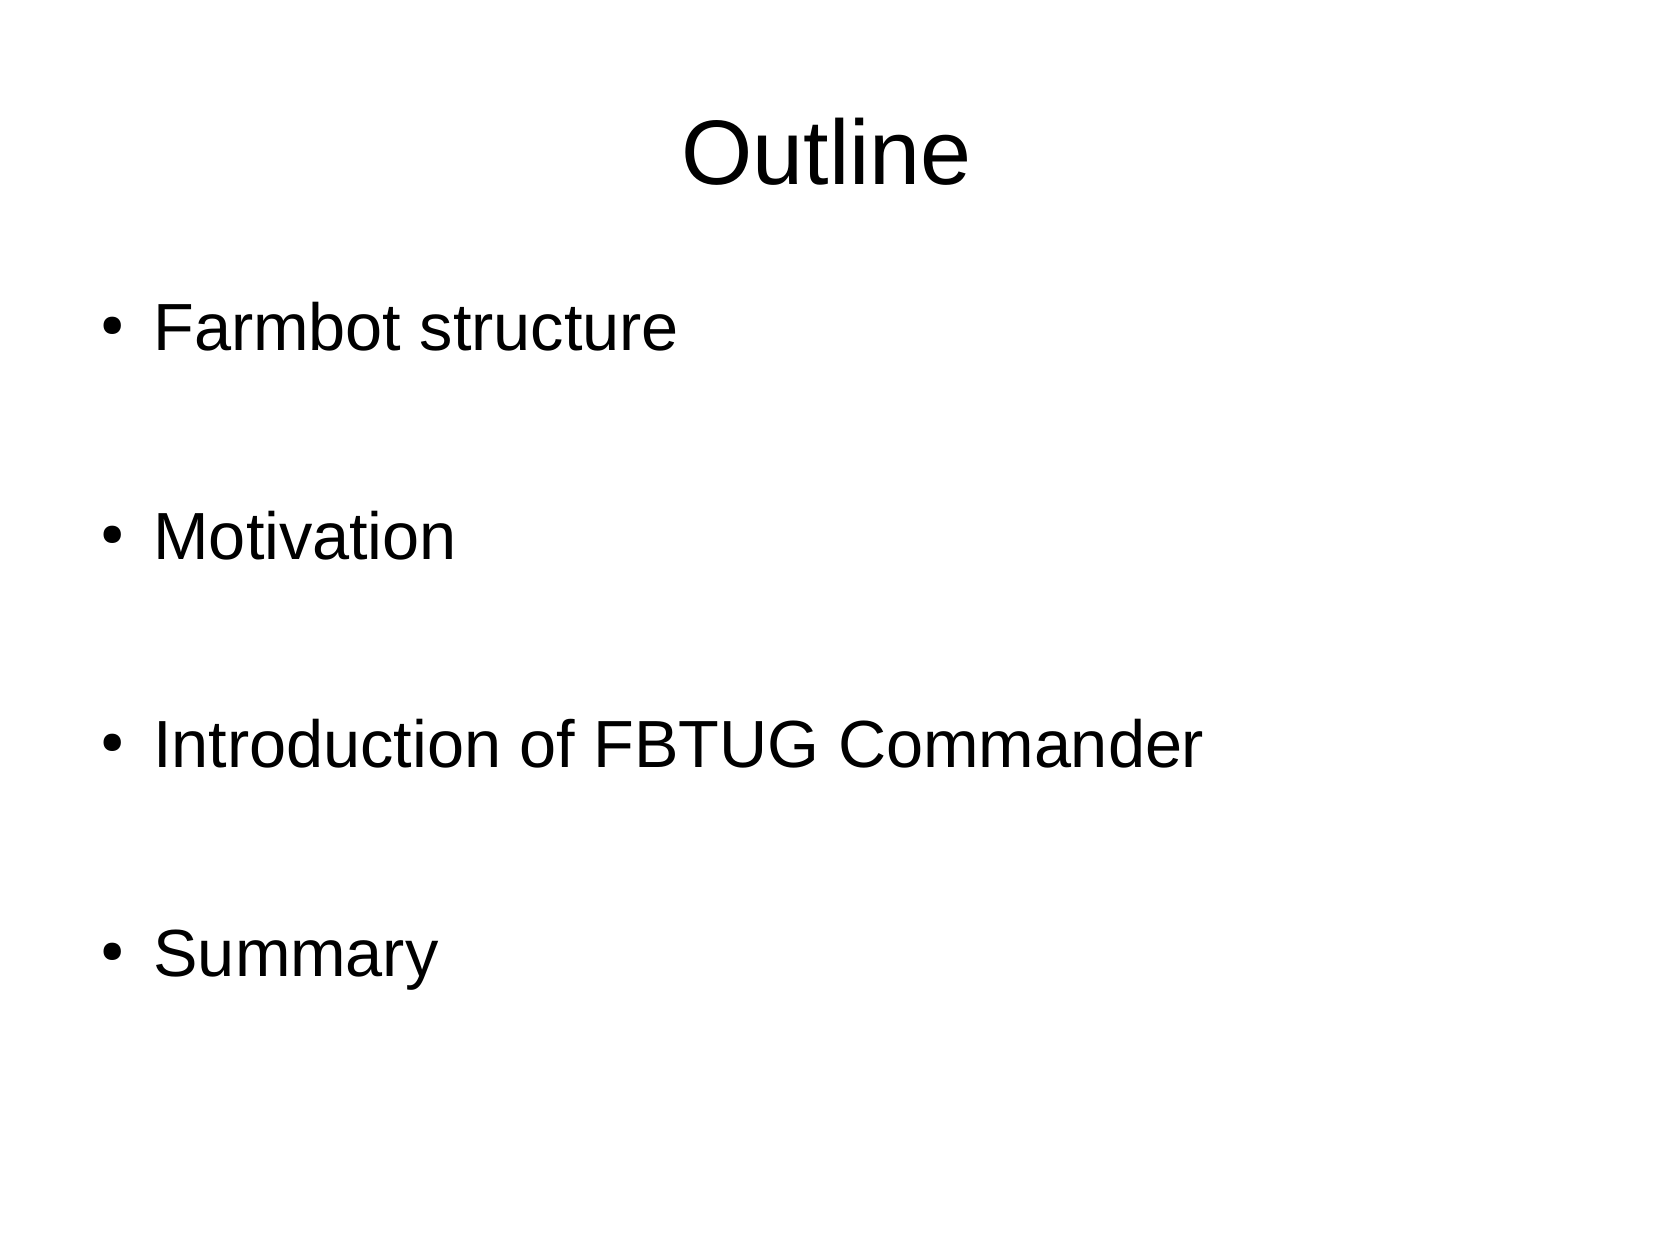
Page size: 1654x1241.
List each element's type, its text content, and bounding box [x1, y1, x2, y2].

title Outline [82, 49, 1571, 257]
list Farmbot structure Motivation Introduction of FBTUG Commander Summary [82, 290, 1571, 1010]
